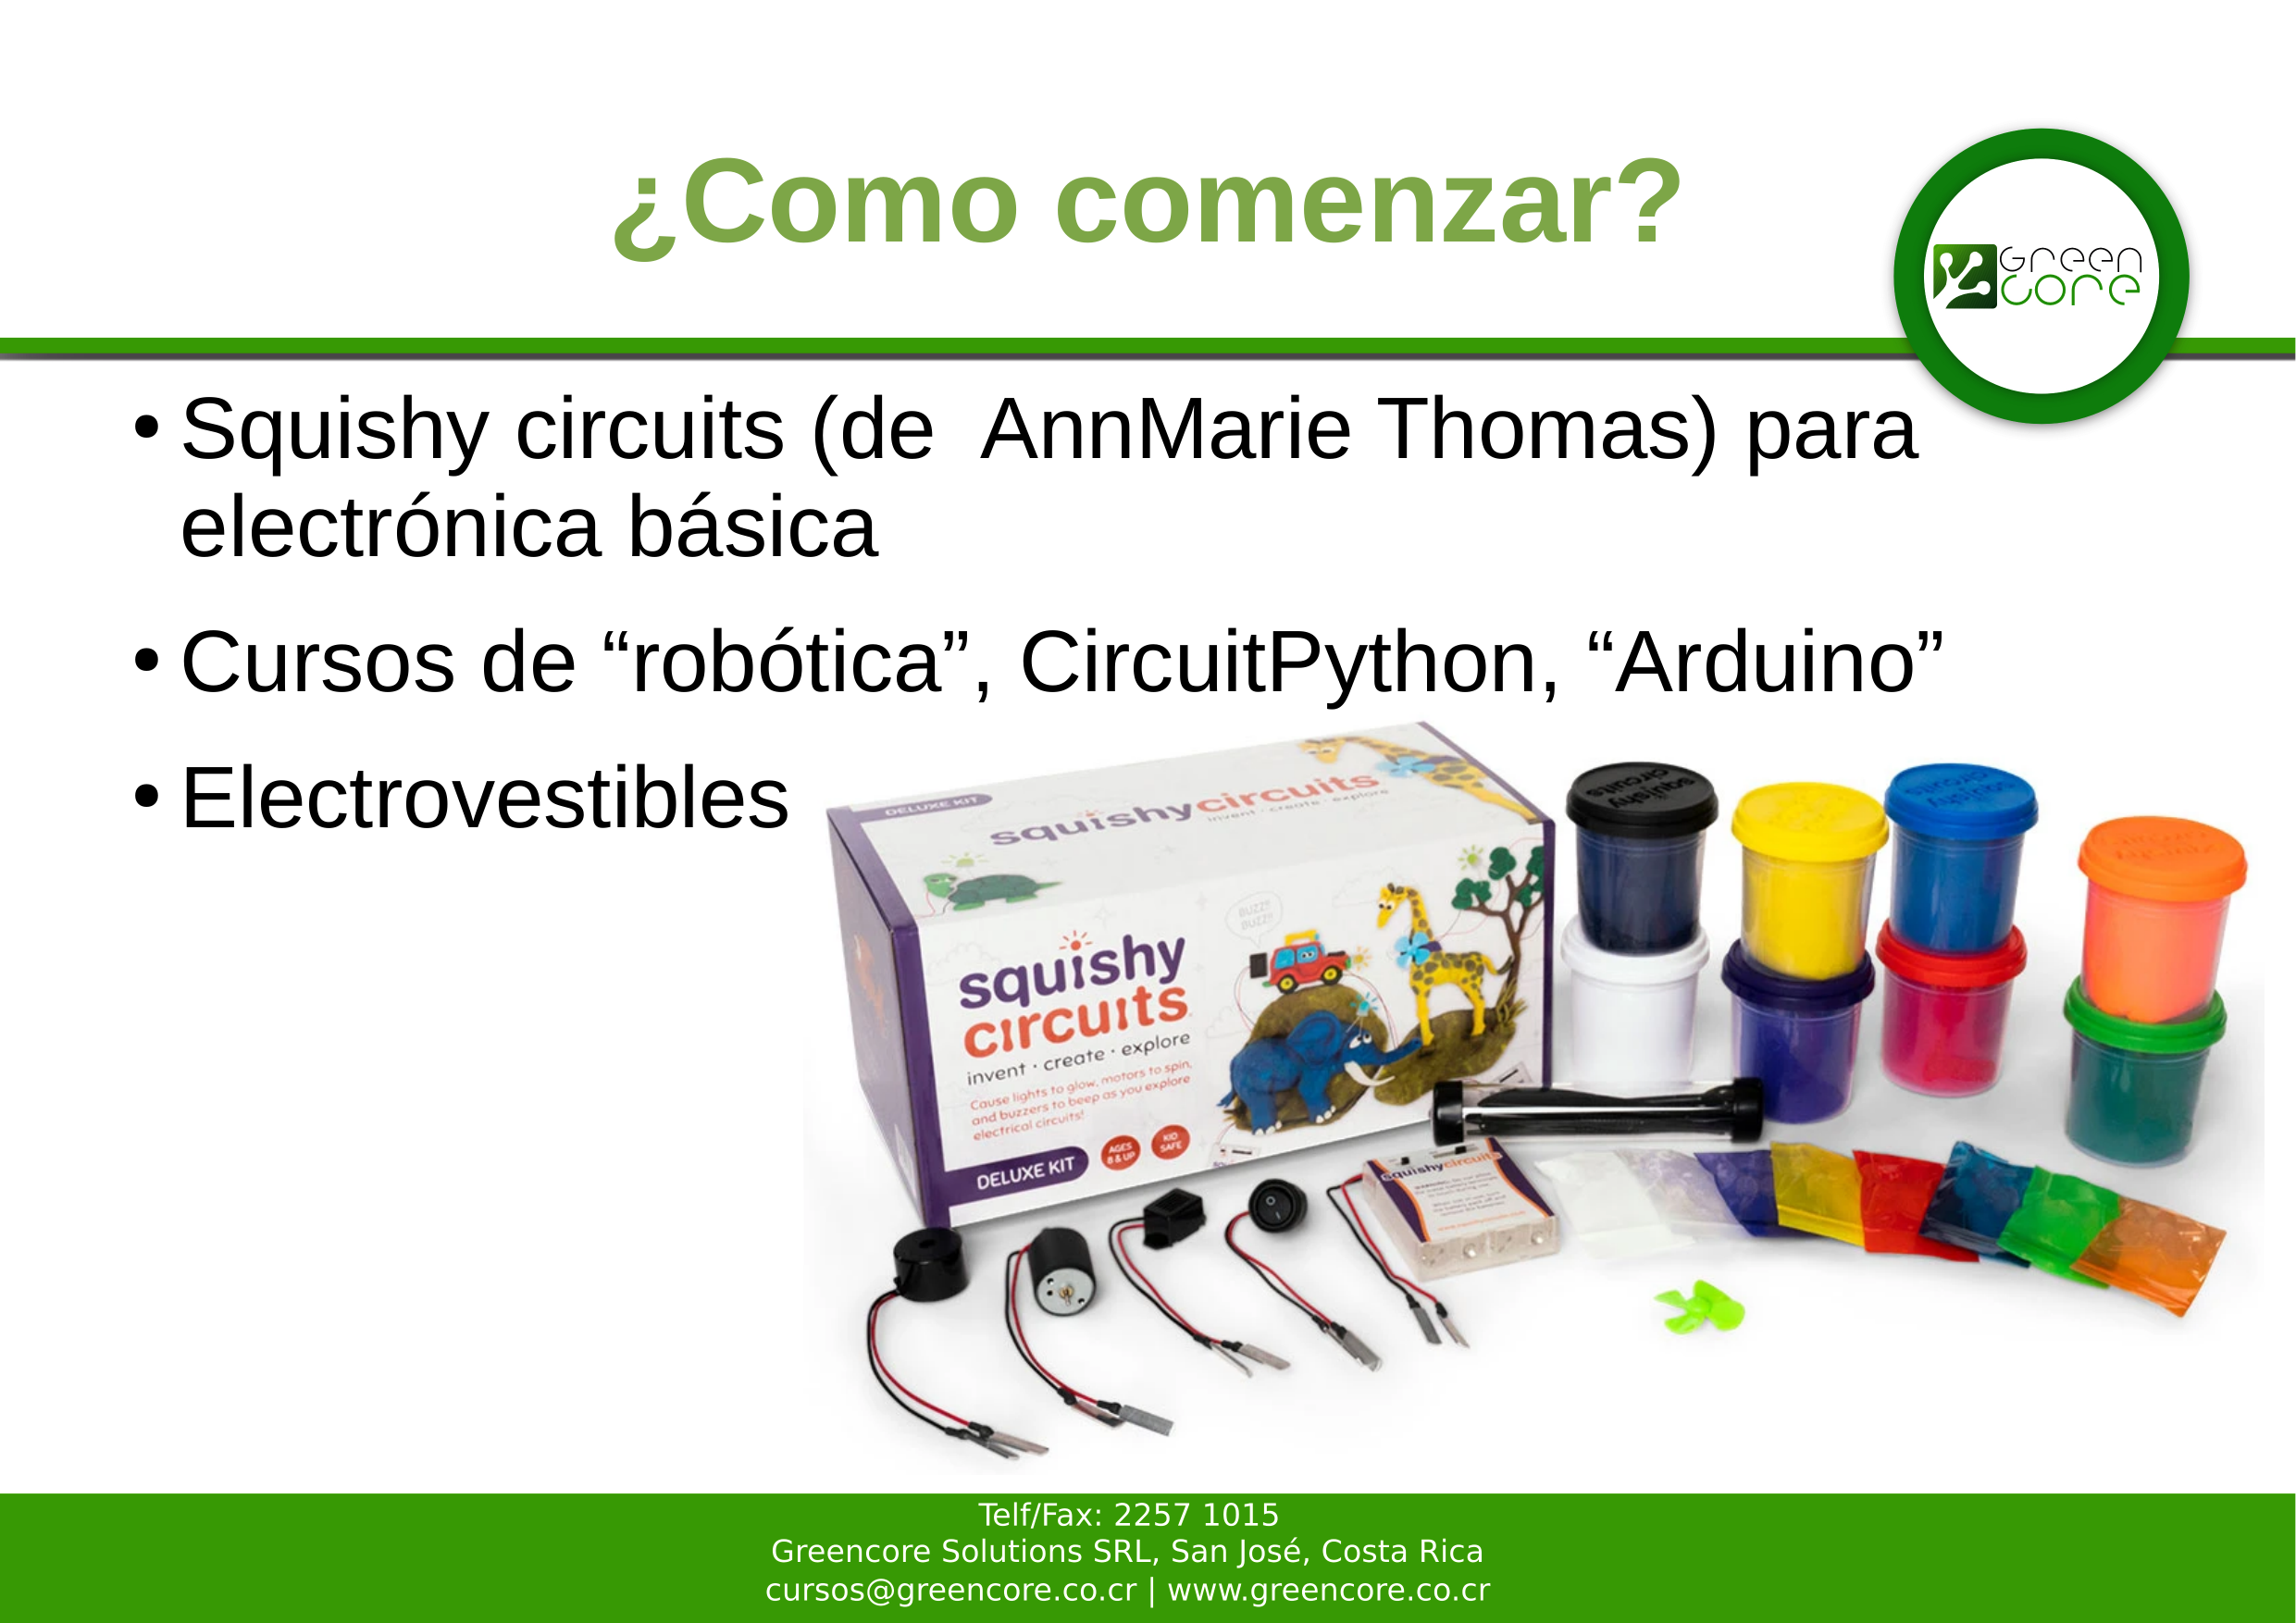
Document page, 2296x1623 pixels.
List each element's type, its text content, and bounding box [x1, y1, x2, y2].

list Squishy circuits (de AnnMarie Thomas) para electrónica básica Cursos de “robótica”, CircuitPython, “Arduino” Electrovestibles [115, 379, 2181, 1489]
title ¿Como comenzar? [115, 64, 2181, 336]
picture [0, 0, 2296, 1623]
